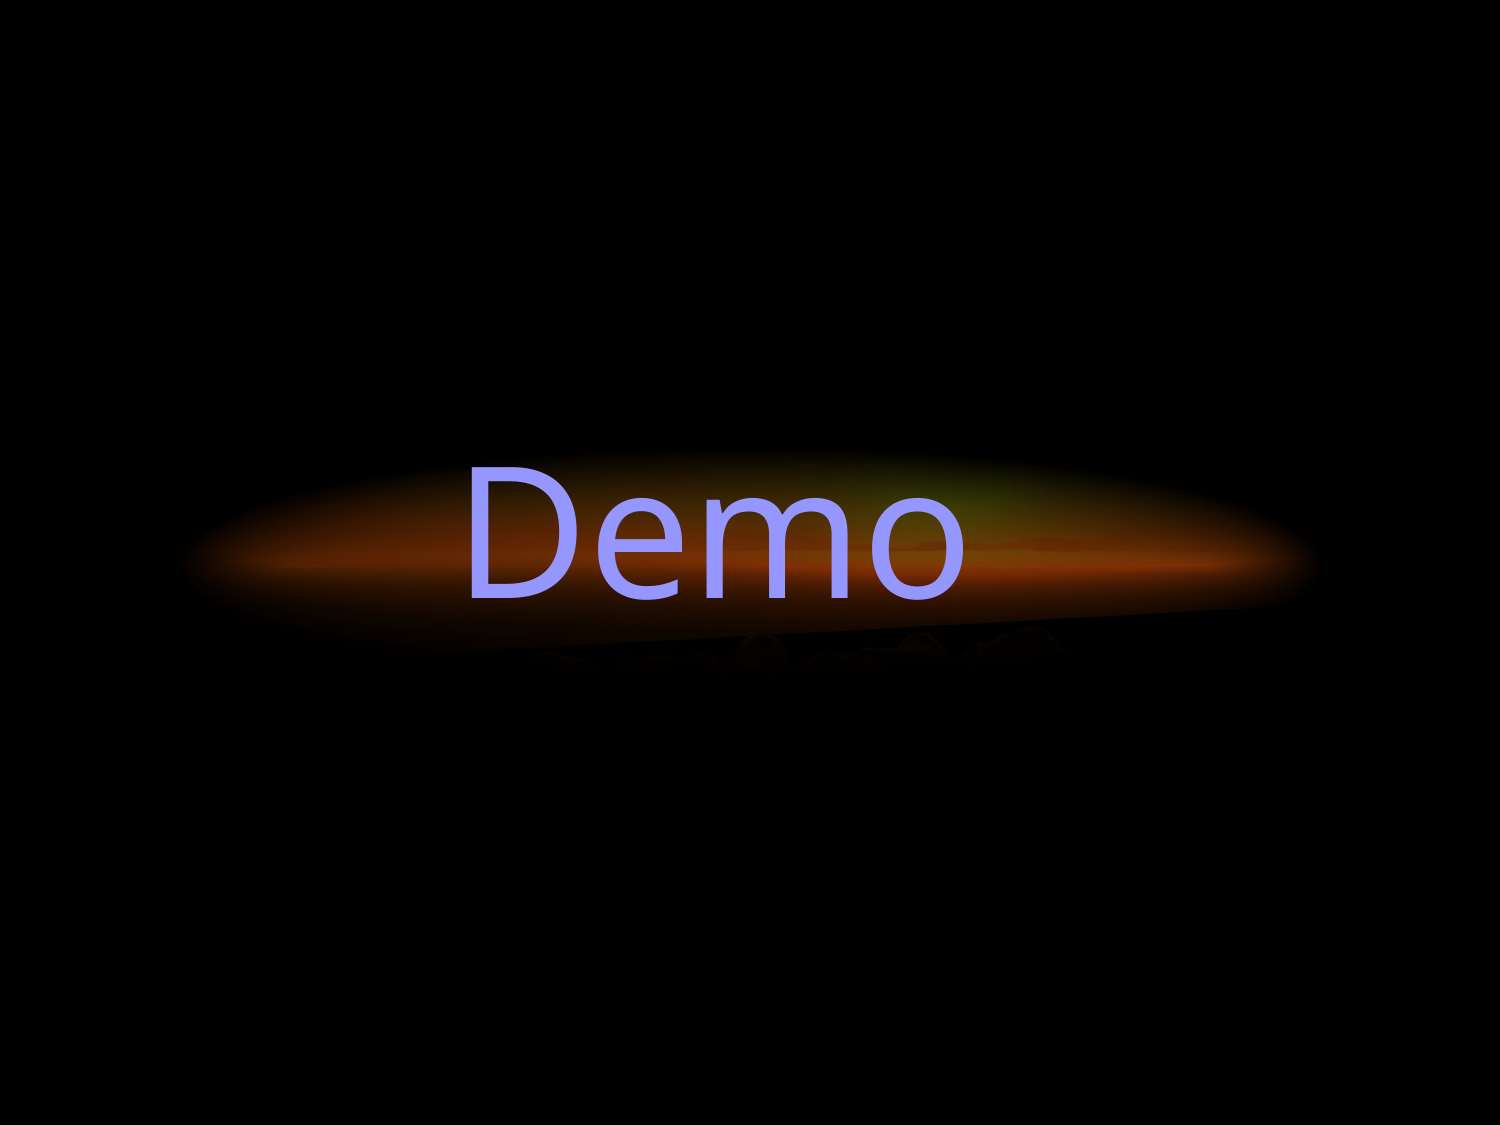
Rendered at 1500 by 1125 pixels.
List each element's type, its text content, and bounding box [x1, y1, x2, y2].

text_box [75, 412, 1426, 691]
title Demo [39, 375, 1388, 676]
